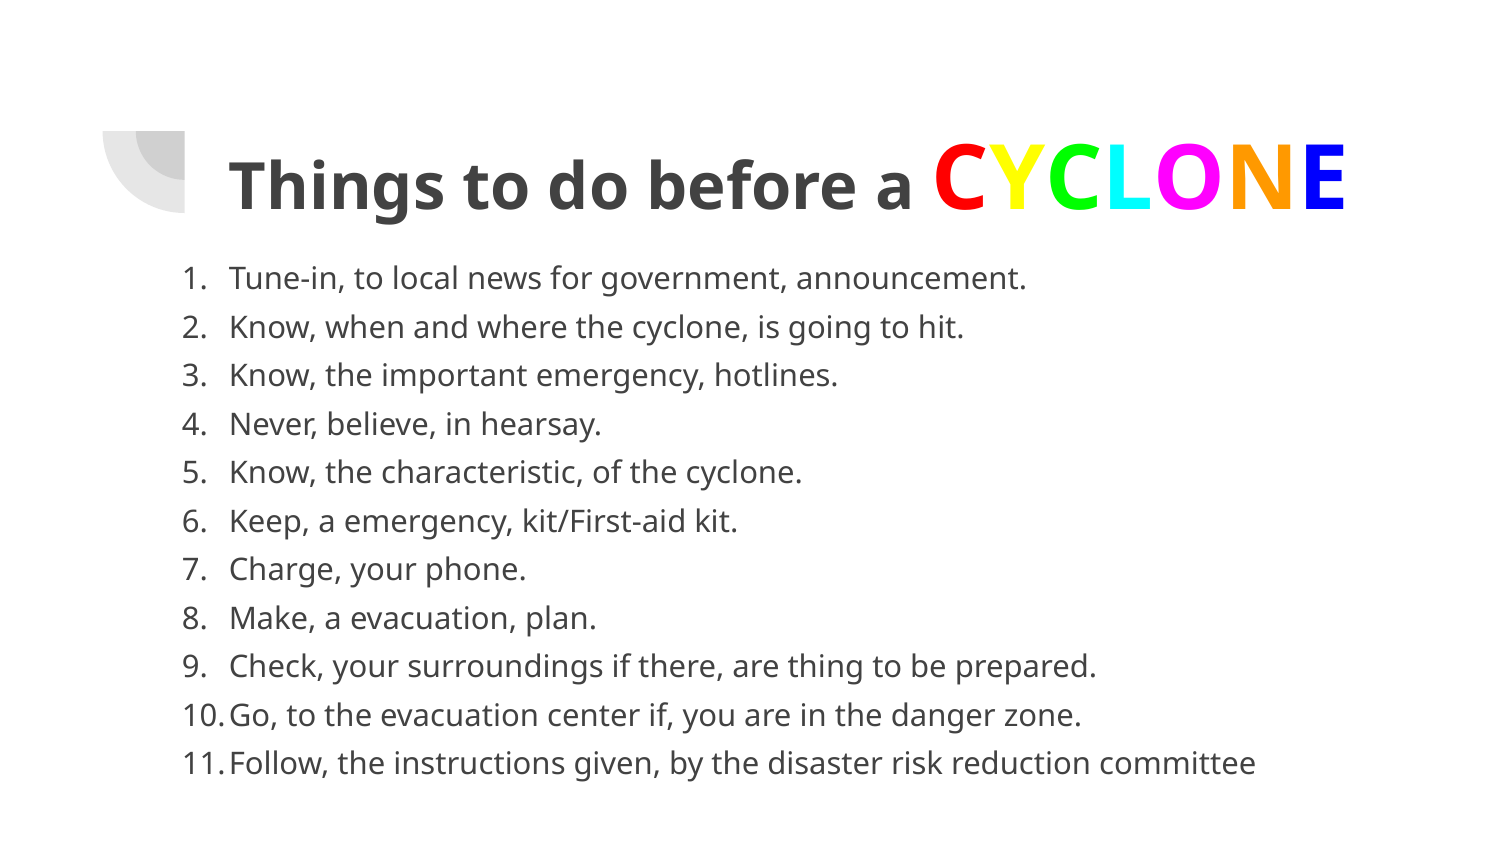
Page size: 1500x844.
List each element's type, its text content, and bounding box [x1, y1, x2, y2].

title Things to do before a CYCLONE [213, 98, 1368, 235]
list Tune-in, to local news for government, announcement. Know, when and where the cyclone, is going to hit. Know, the important emergency, hotlines. Never, believe, in hearsay. Know, the characteristic, of the cyclone. Keep, a emergency, kit/First-aid kit. Charge, your phone. Make, a evacuation, plan. Check, your surroundings if there, are thing to be prepared. Go, to the evacuation center if, you are in the danger zone. Follow, the instructions given, by the disaster risk reduction committee [151, 235, 1427, 809]
